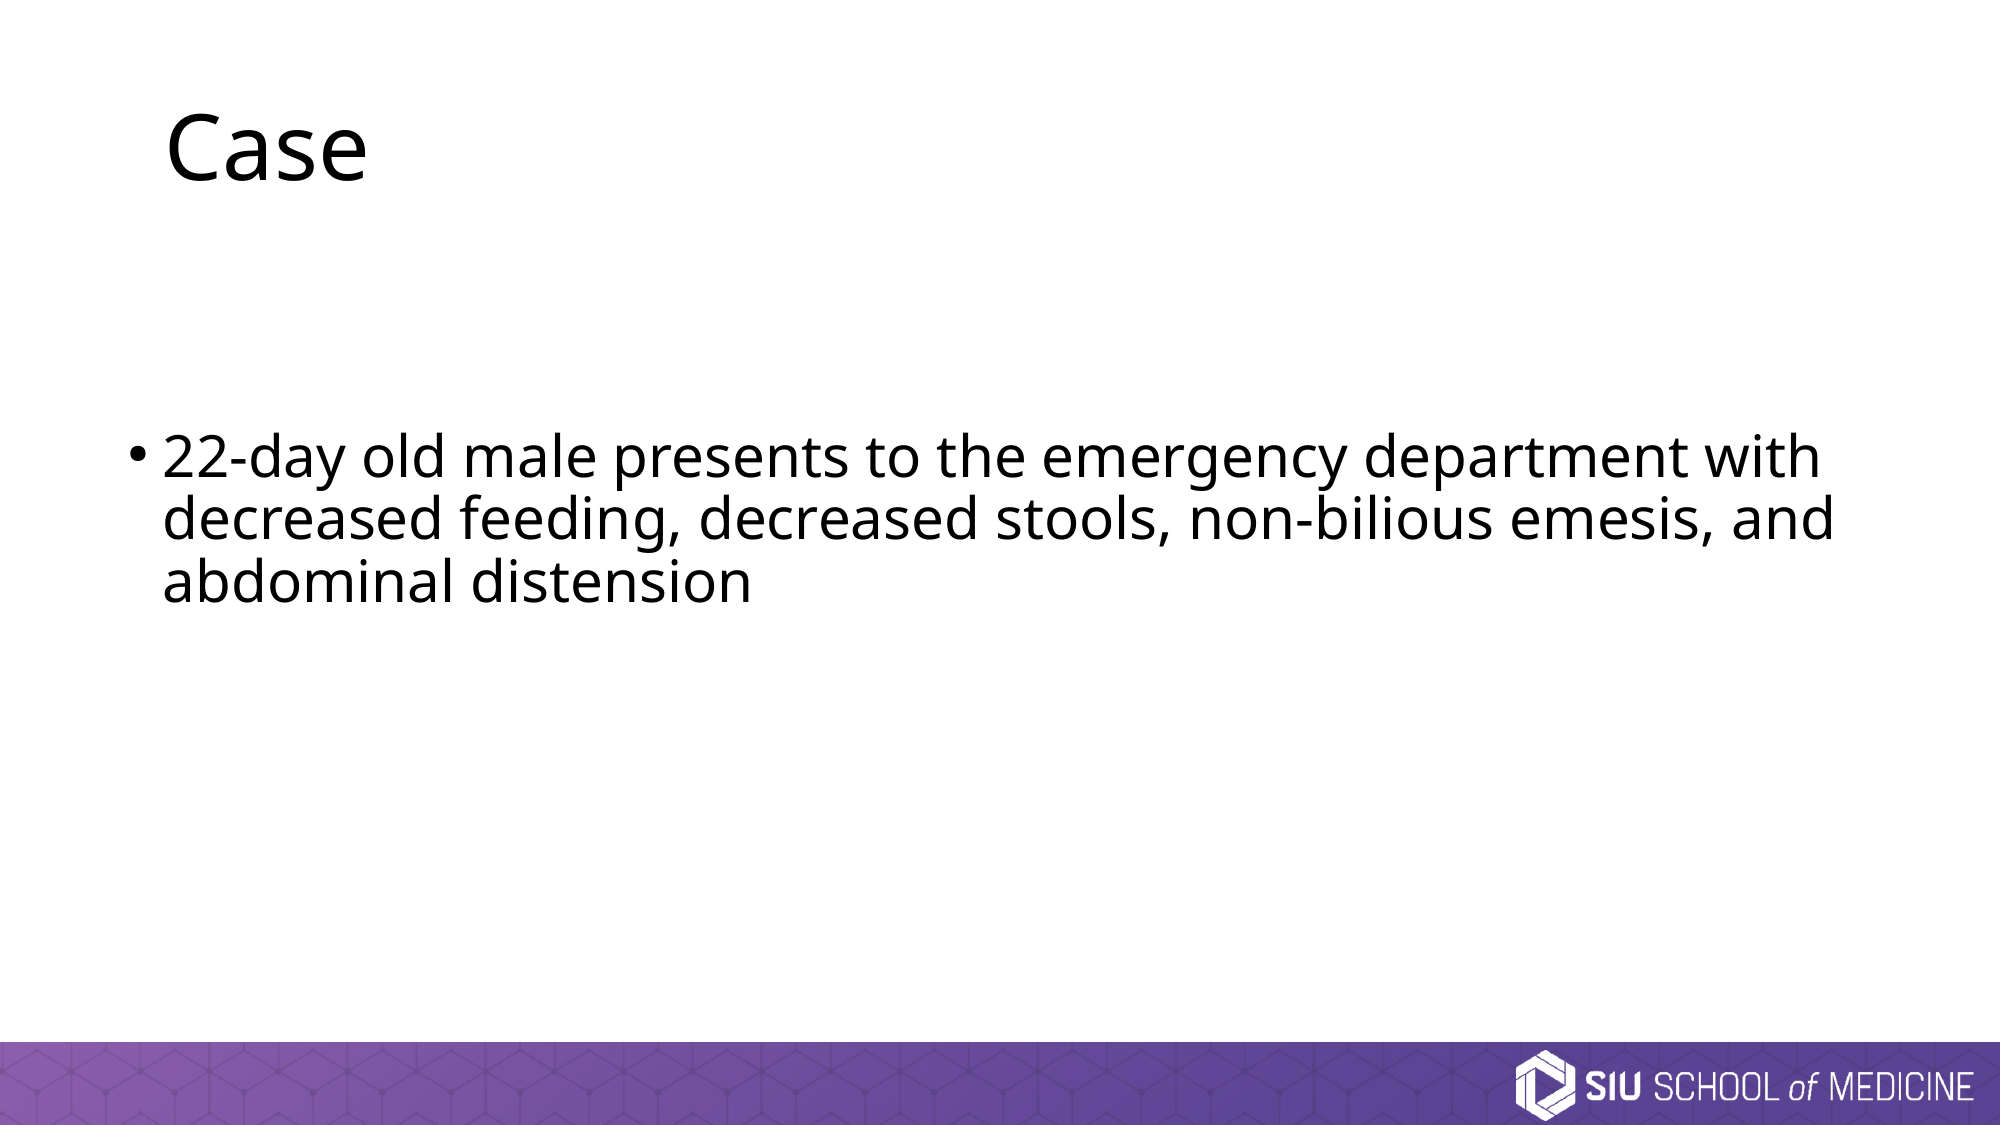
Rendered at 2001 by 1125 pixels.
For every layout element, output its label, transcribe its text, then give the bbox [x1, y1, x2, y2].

picture [0, 1042, 2000, 1125]
text_box Case [150, 75, 488, 239]
title 22-day old male presents to the emergency department with decreased feeding, decreased stools, non-bilious emesis, and abdominal distension [112, 412, 1875, 630]
